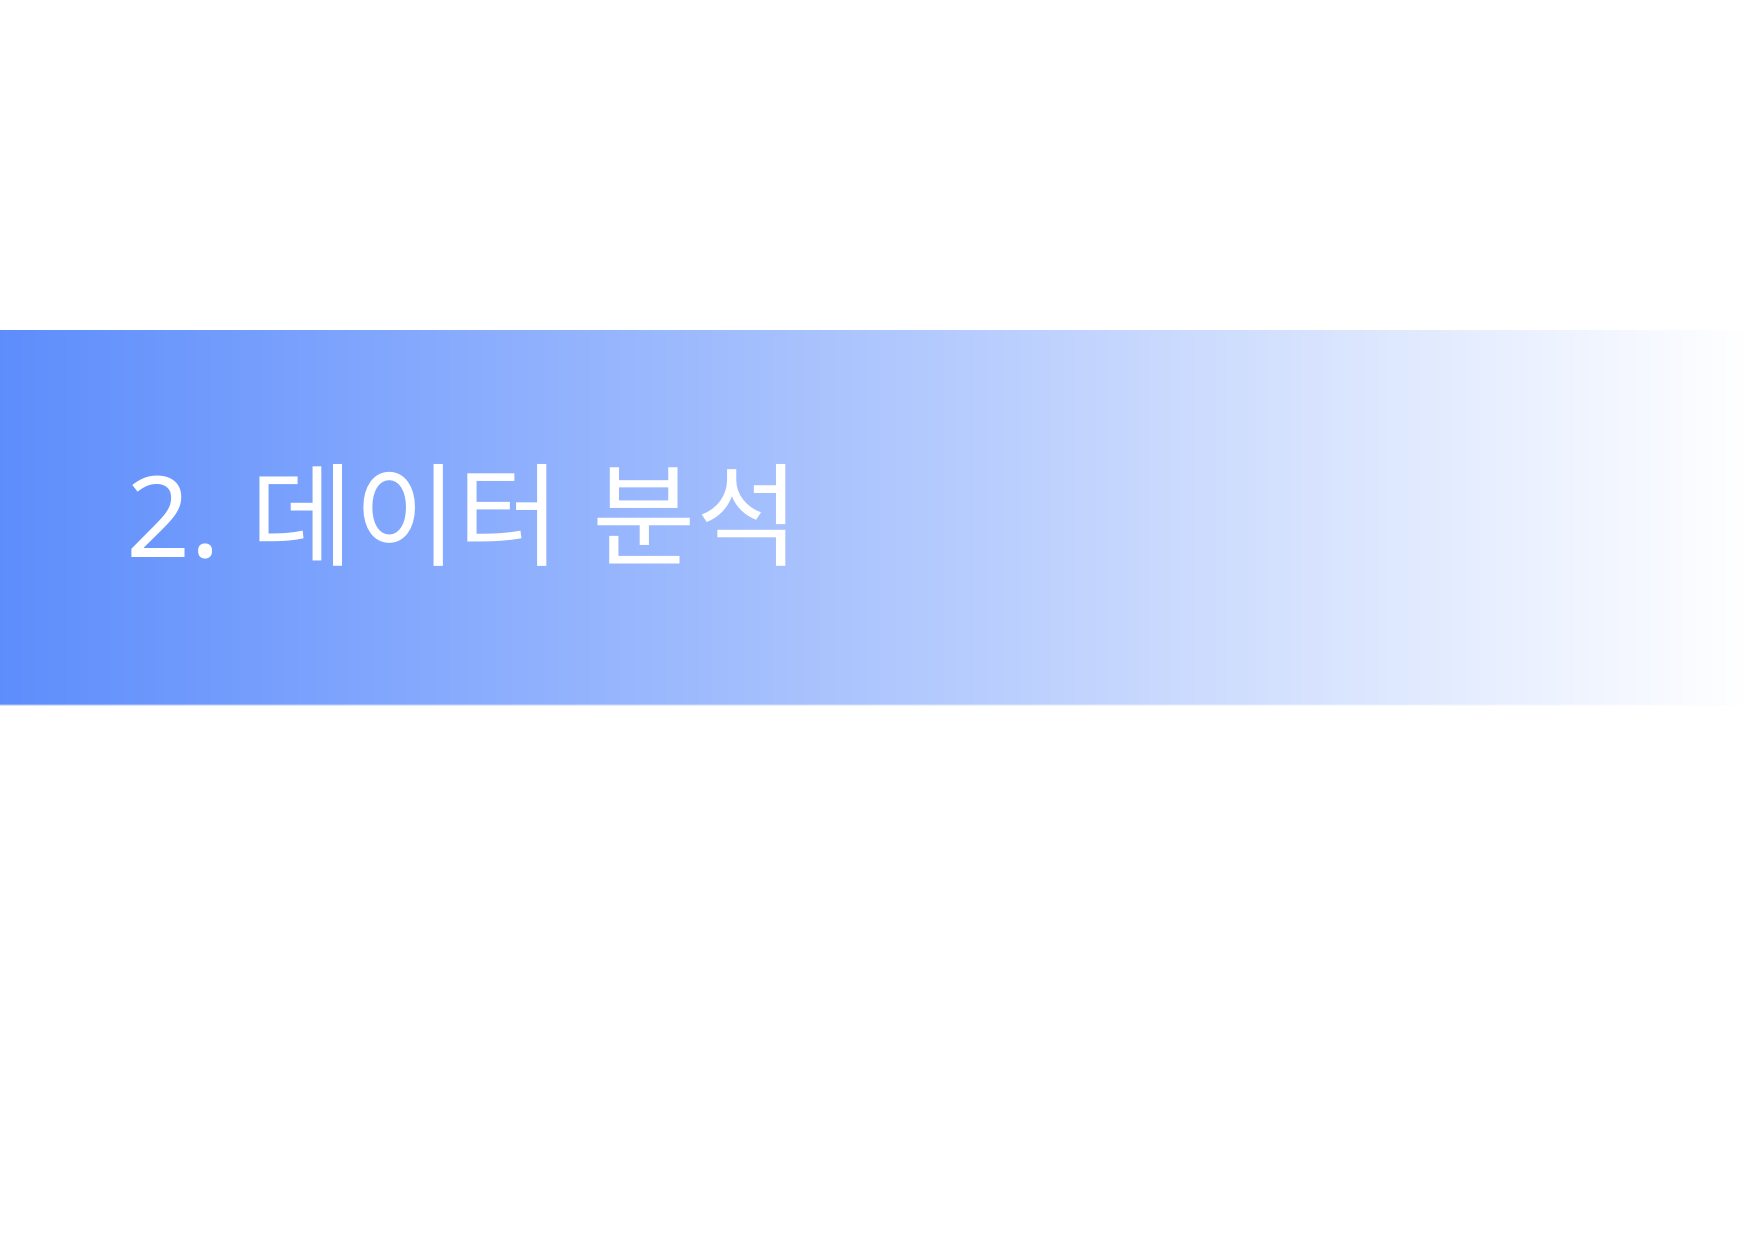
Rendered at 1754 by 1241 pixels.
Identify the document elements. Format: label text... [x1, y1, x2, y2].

text_box 2. 데이터 분석 [112, 419, 1164, 593]
picture [0, 330, 1749, 706]
